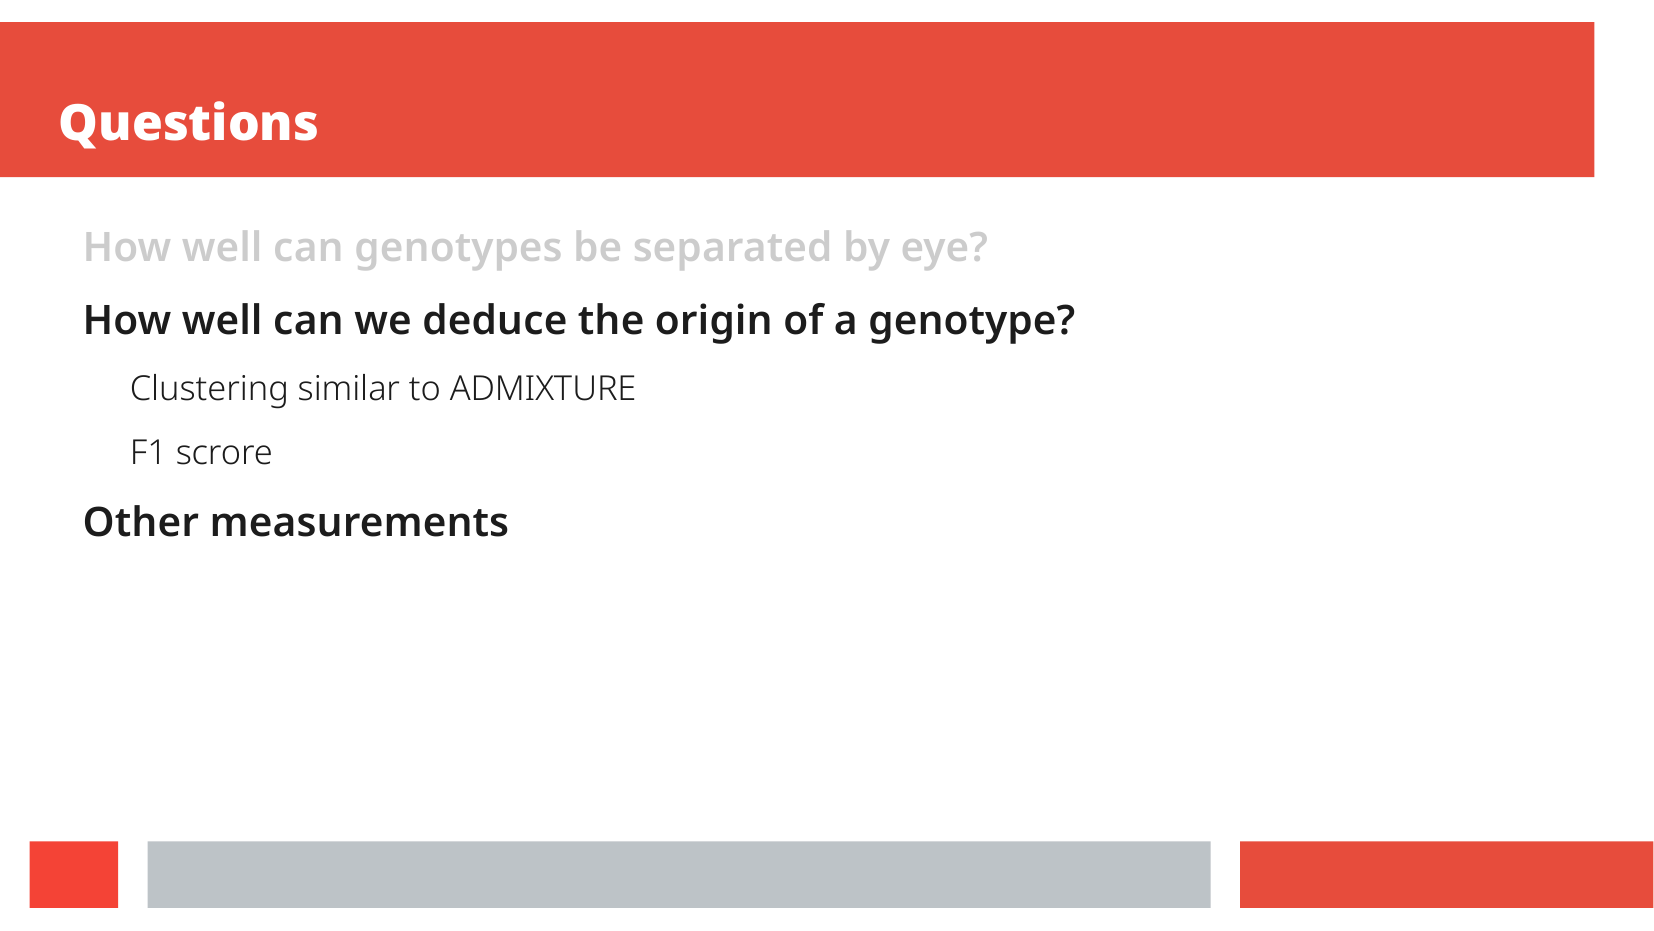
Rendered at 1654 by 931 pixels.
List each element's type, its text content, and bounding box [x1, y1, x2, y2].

list How well can genotypes be separated by eye? How well can we deduce the origin of a genotype? Clustering similar to ADMIXTURE F1 scrore Other measurements [82, 217, 1571, 758]
title Questions [59, 44, 1595, 156]
